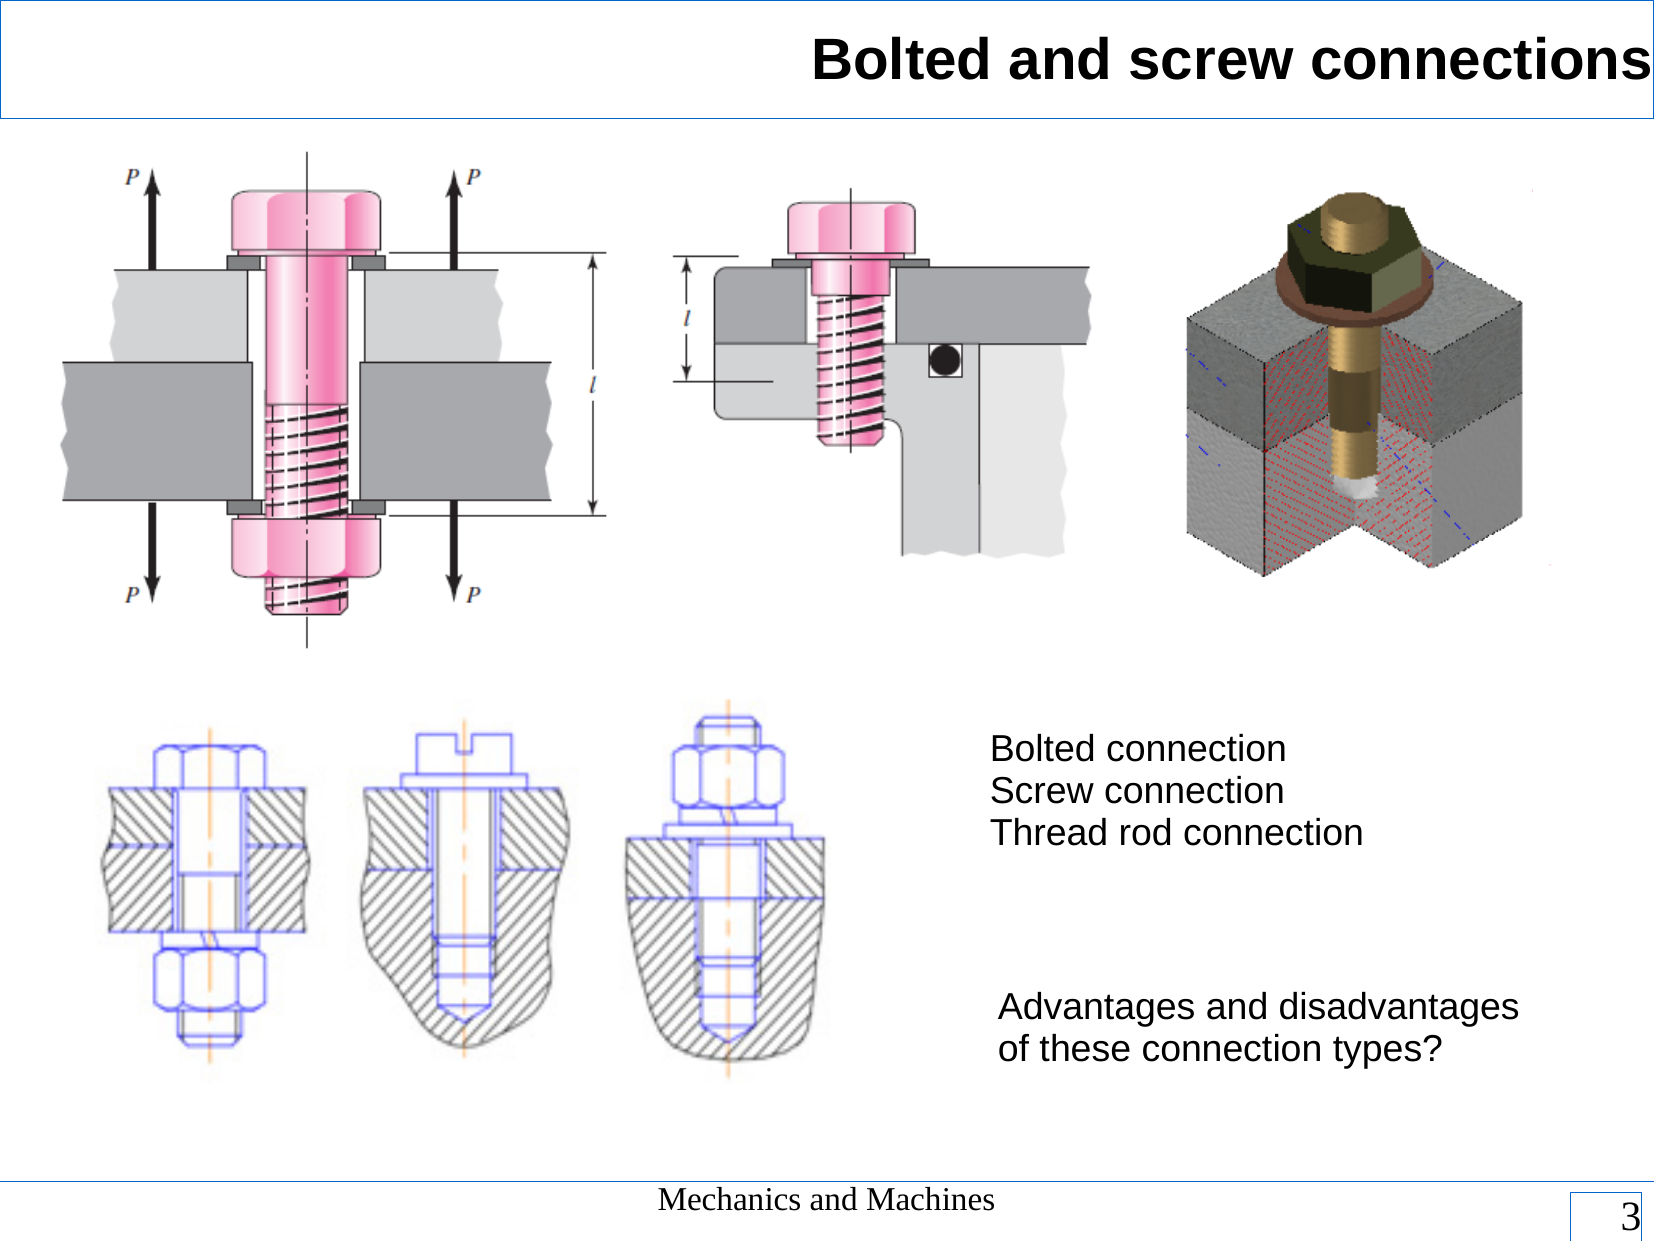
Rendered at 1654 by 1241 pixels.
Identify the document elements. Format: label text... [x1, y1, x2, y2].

picture [667, 179, 1126, 574]
text_box Advantages and disadvantages of these connection types? [983, 978, 1546, 1141]
picture [47, 149, 631, 650]
picture [75, 689, 886, 1095]
title Bolted and screw connections [0, 0, 1654, 119]
text_box Bolted connection Screw connection Thread rod connection [975, 720, 1380, 861]
picture [1155, 179, 1576, 586]
